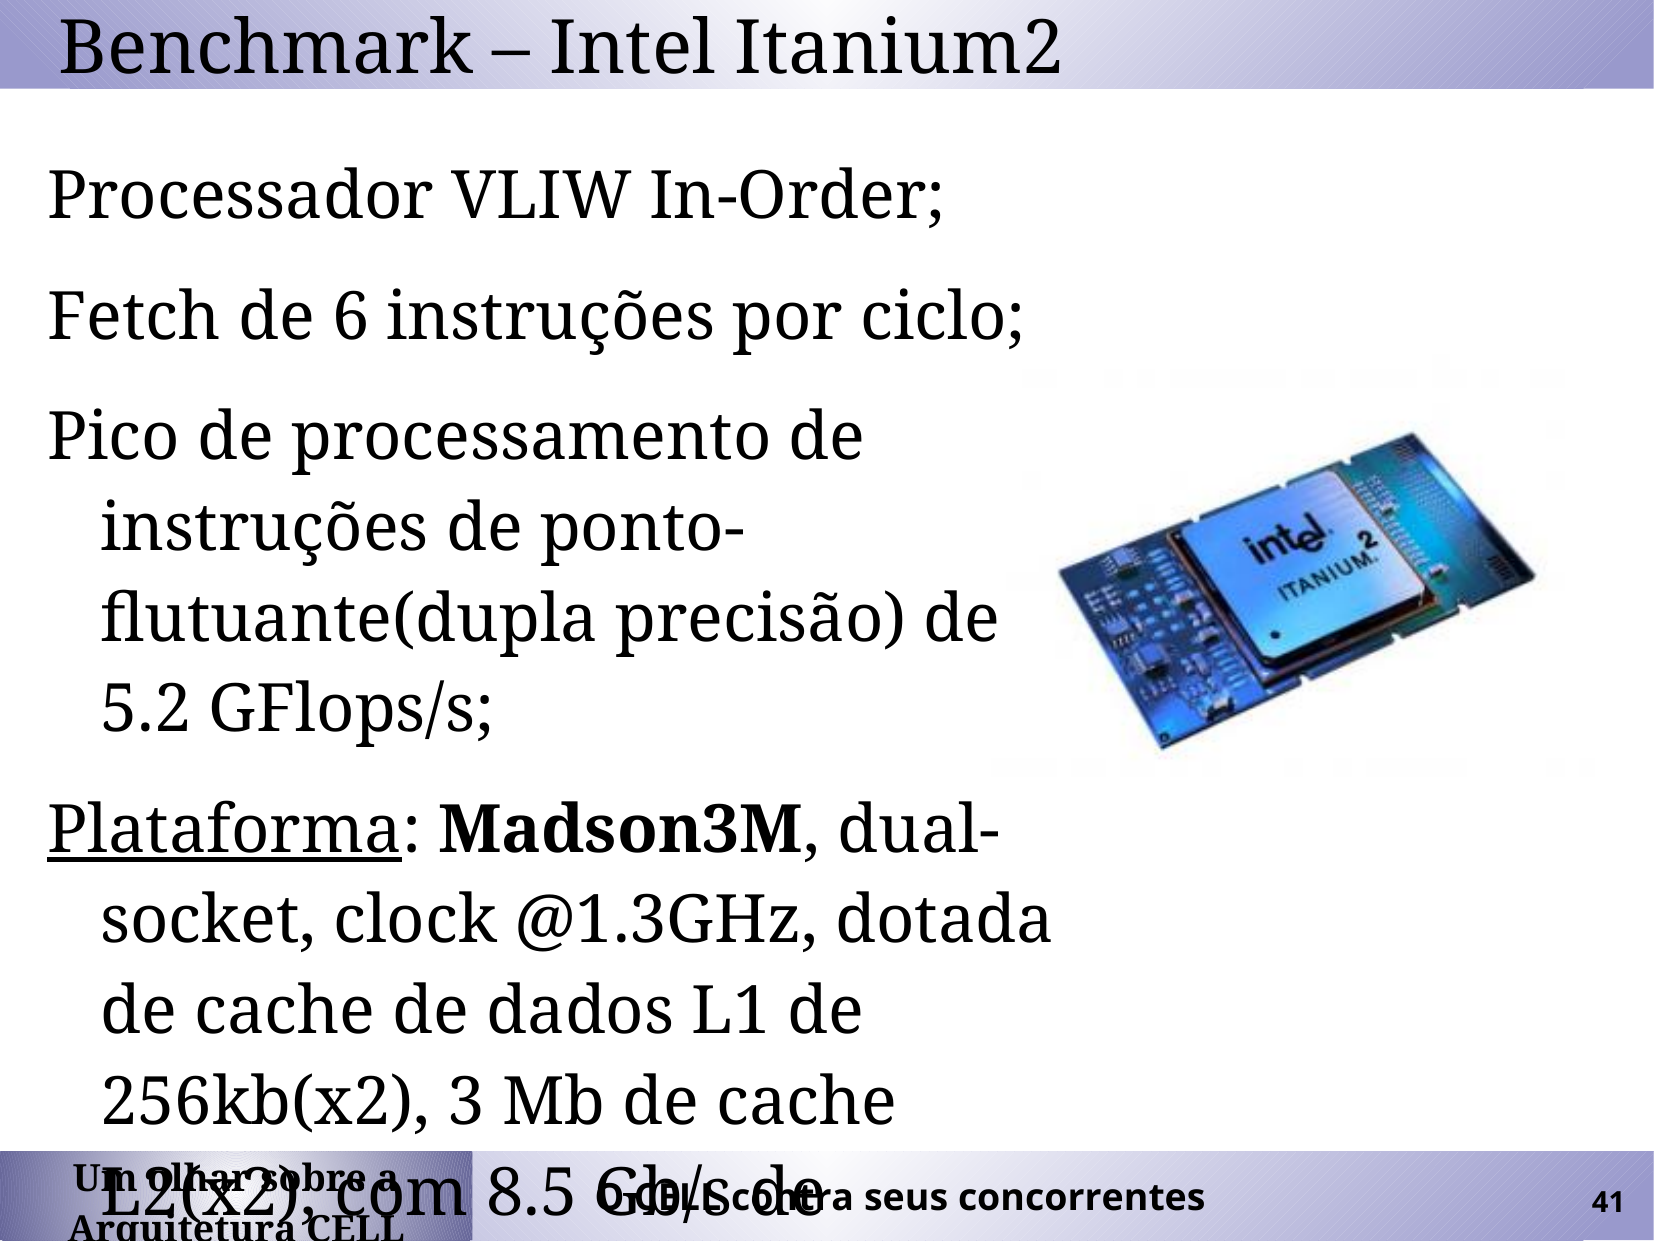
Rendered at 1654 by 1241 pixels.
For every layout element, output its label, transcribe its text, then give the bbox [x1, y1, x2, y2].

text_box O CELL contra seus concorrentes [501, 1151, 1300, 1241]
list Processador VLIW In-Order; Fetch de 6 instruções por ciclo; Pico de processamento de instruções de ponto-flutuante(dupla precisão) de 5.2 GFlops/s; Plataforma: Madson3M, dual-socket, clock @1.3GHz, dotada de cache de dados L1 de 256kb(x2), 3 Mb de cache L2(x2), com 8.5 Gb/s de largura de banda, memória do sistema de 4Gb; [29, 147, 1063, 1034]
title Benchmark – Intel Itanium2 [59, 0, 1447, 89]
picture [1063, 354, 1595, 842]
